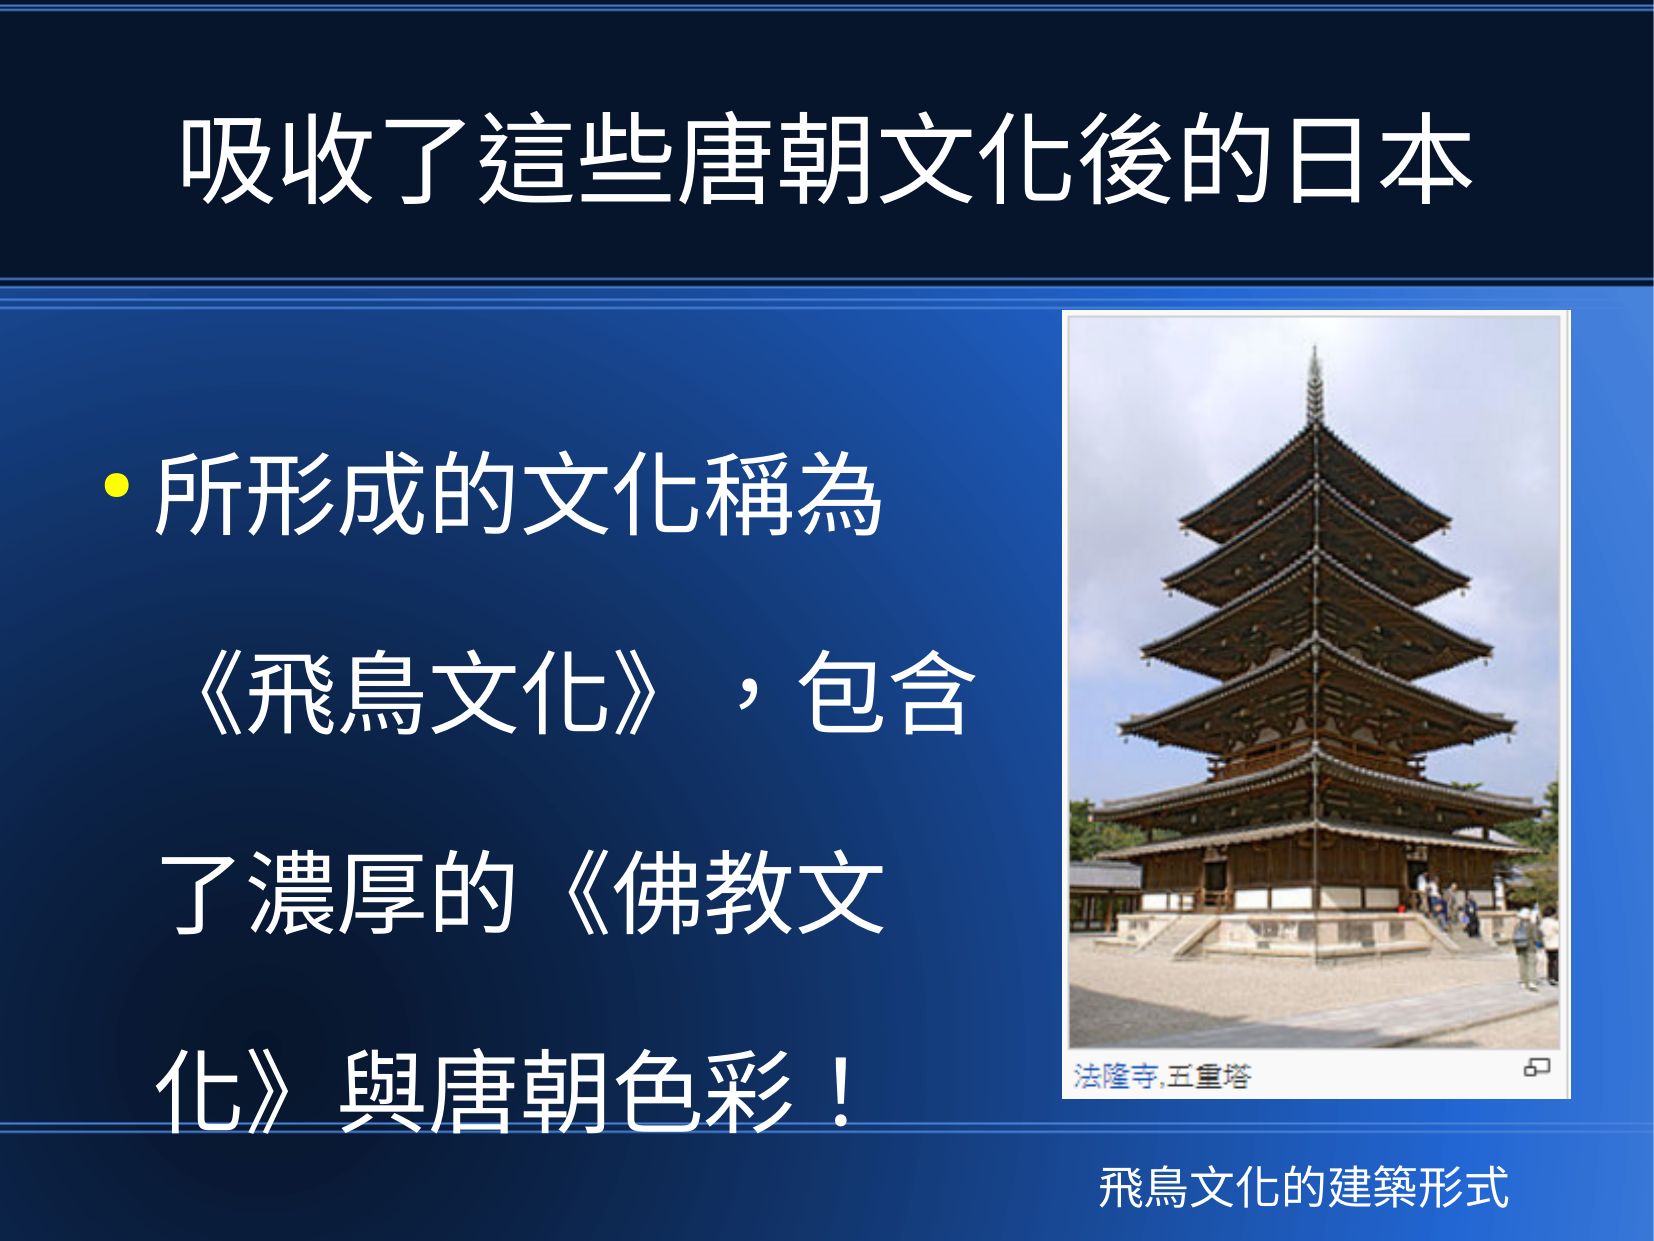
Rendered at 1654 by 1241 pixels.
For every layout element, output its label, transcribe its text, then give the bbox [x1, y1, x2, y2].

list 所形成的文化稱為《飛鳥文化》，包含了濃厚的《佛教文化》與唐朝色彩！ [82, 355, 1040, 1241]
text_box 飛鳥文化的建築形式 [1098, 1118, 1567, 1229]
title 吸收了這些唐朝文化後的日本 [82, 49, 1571, 257]
picture [0, 0, 1654, 1241]
